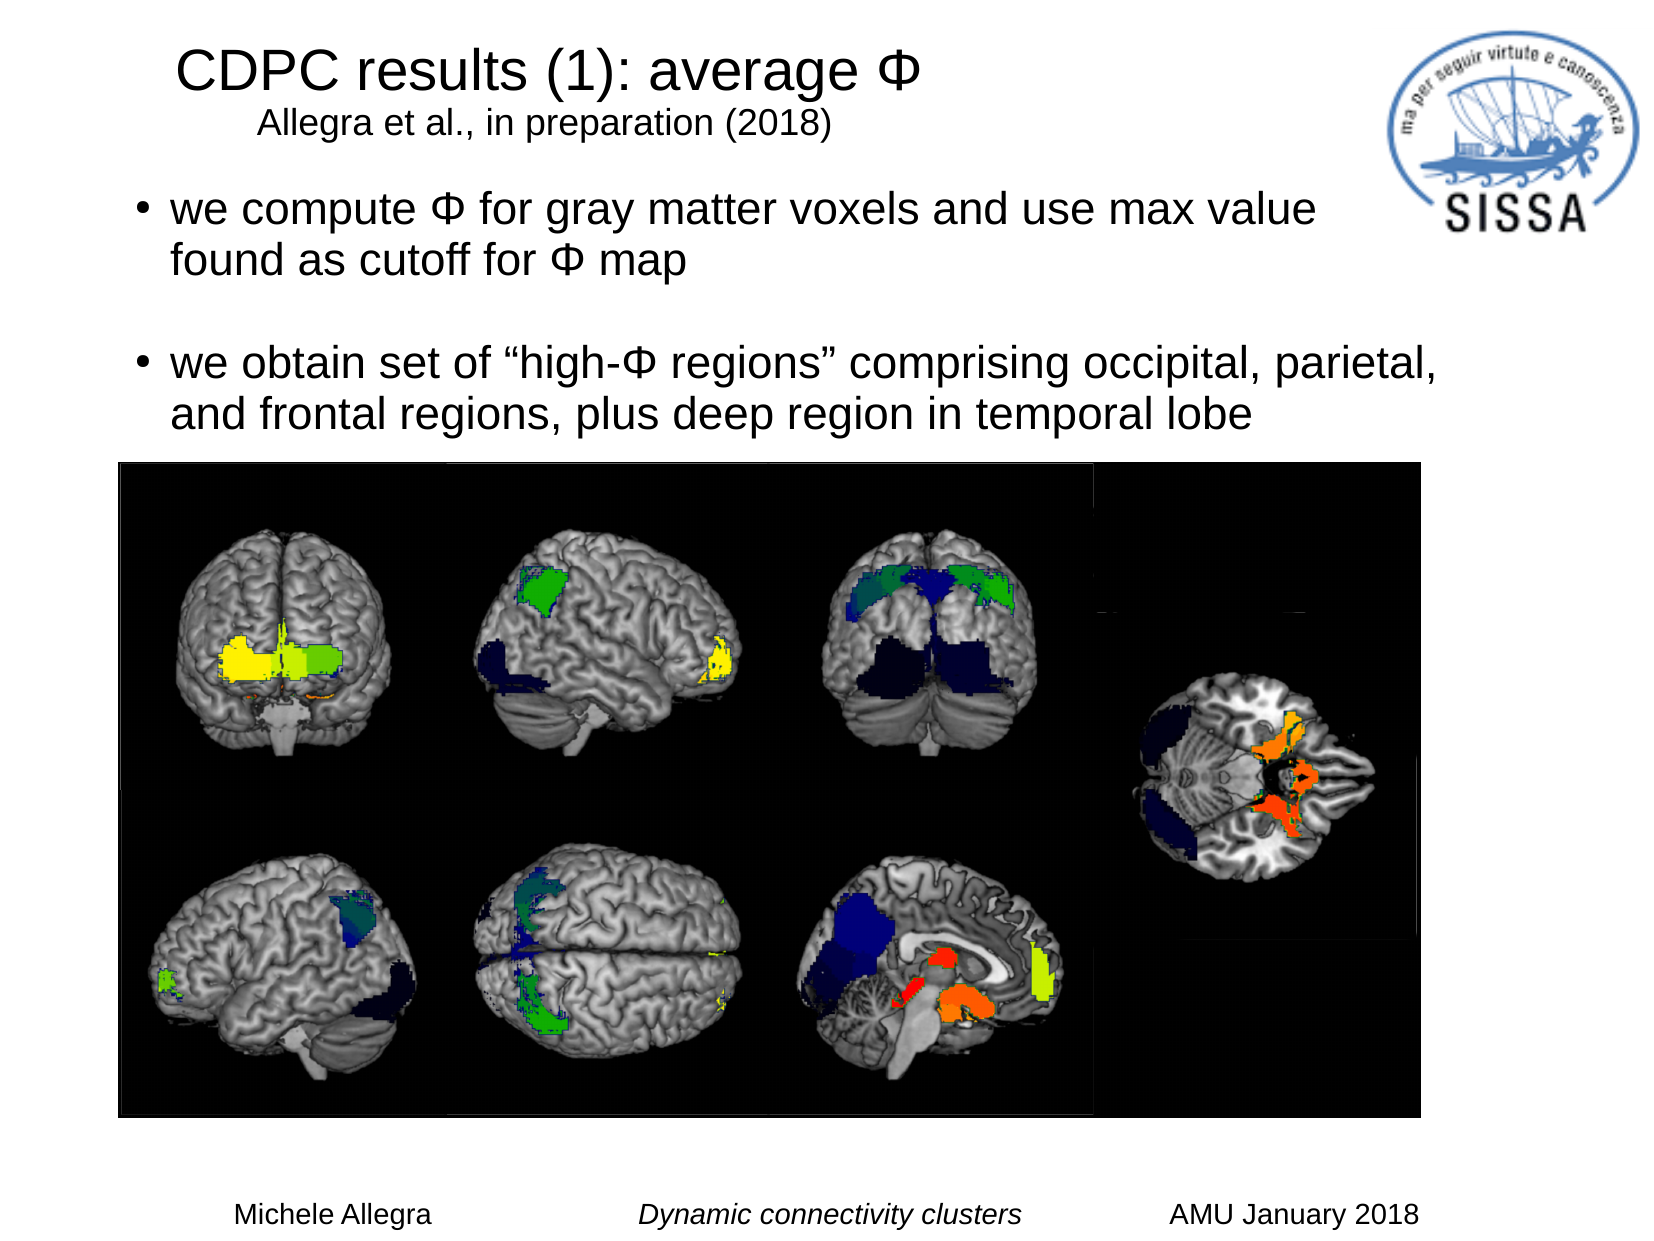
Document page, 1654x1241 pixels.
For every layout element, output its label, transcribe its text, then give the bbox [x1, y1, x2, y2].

title CDPC results (1): average Φ [5, 0, 1094, 174]
text_box Allegra et al., in preparation (2018) [242, 94, 963, 152]
text_box we compute Φ for gray matter voxels and use max value found as cutoff for Φ map we obtain set of “high-Φ regions” comprising occipital, parietal, and frontal regions, plus deep region in temporal lobe [120, 115, 1486, 1025]
picture [118, 462, 1421, 1118]
picture [1372, 27, 1654, 238]
title Michele Allegra Dynamic connectivity clusters AMU January 2018 [82, 1177, 1572, 1241]
